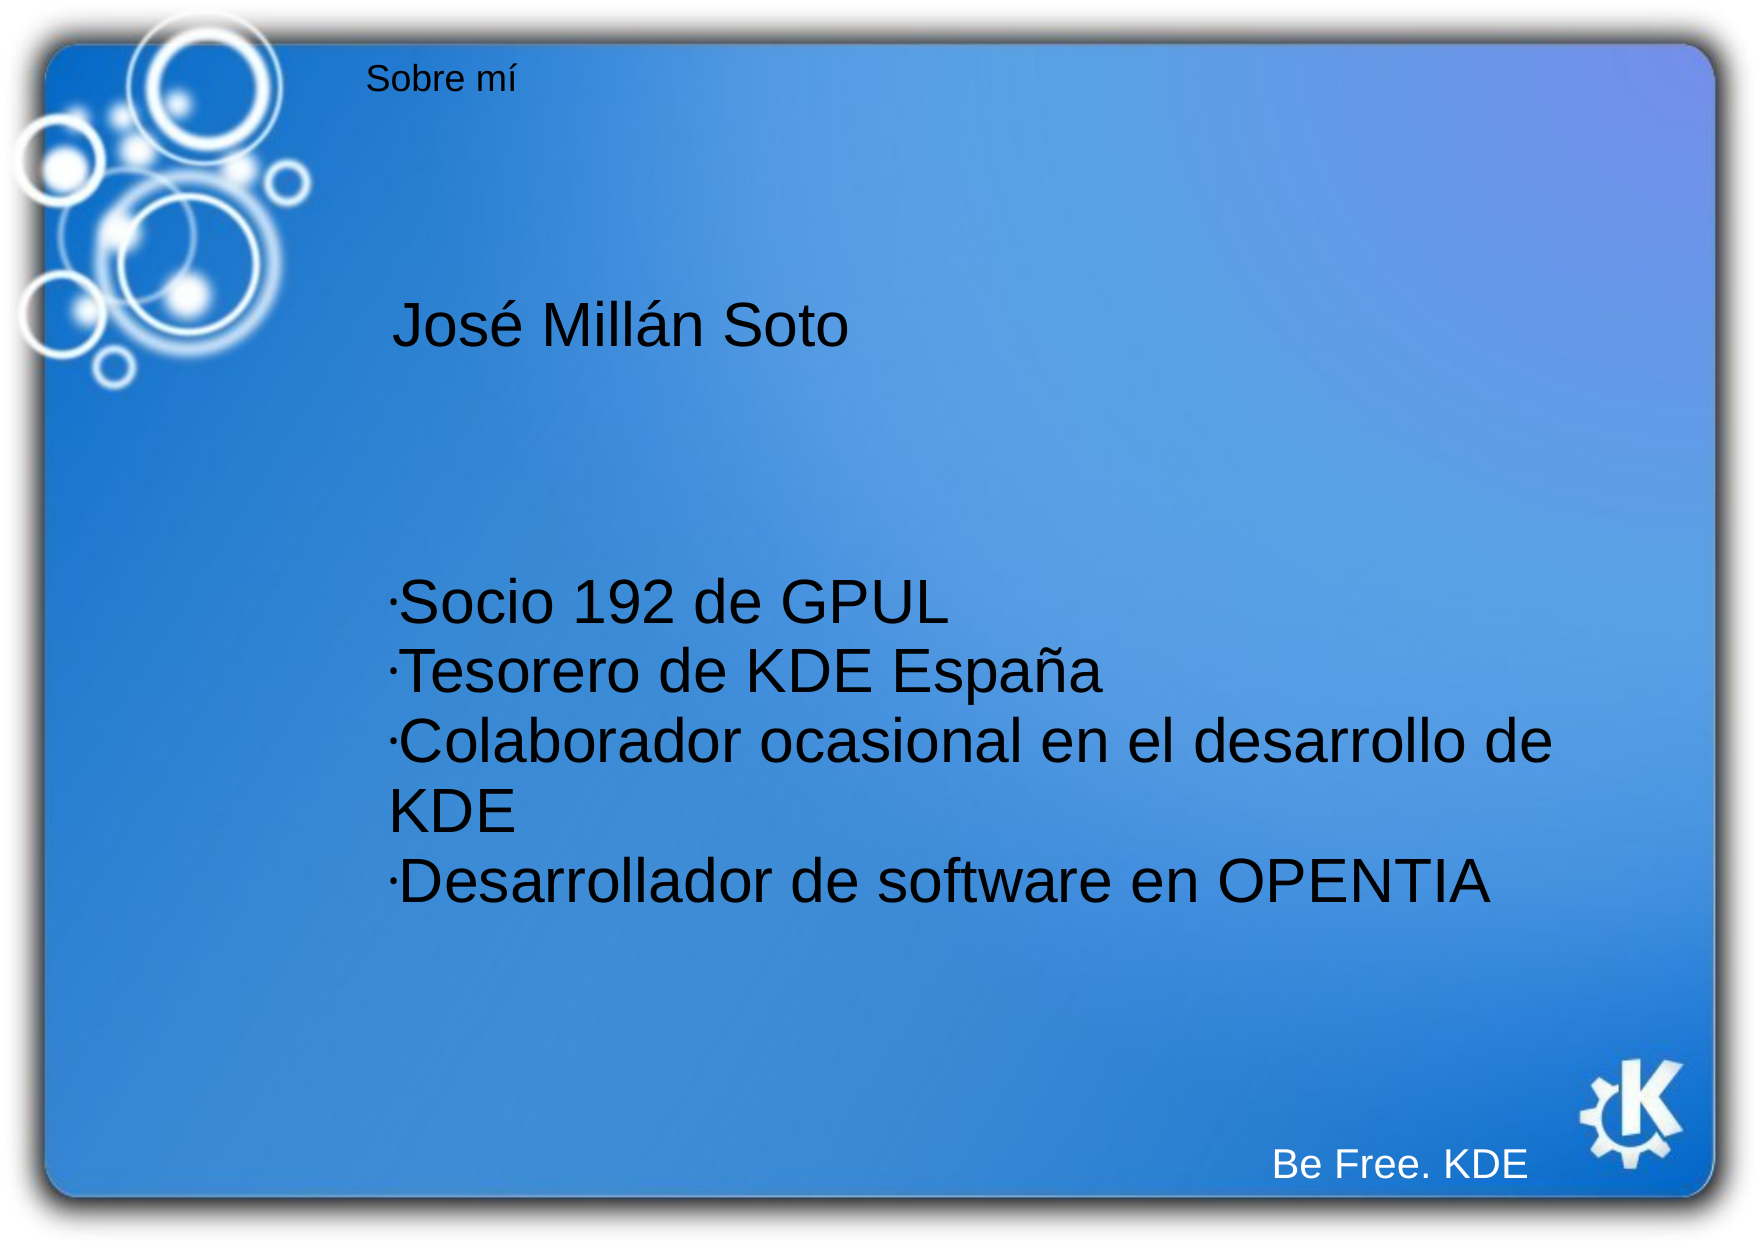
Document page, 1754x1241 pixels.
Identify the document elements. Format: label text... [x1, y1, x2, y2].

text_box José Millán Soto [377, 282, 1236, 538]
text_box Socio 192 de GPUL Tesorero de KDE España Colaborador ocasional en el desarrollo de KDE Desarrollador de software en OPENTIA [373, 559, 1643, 938]
picture [0, 0, 1754, 1241]
title Sobre mí [350, 49, 1649, 174]
